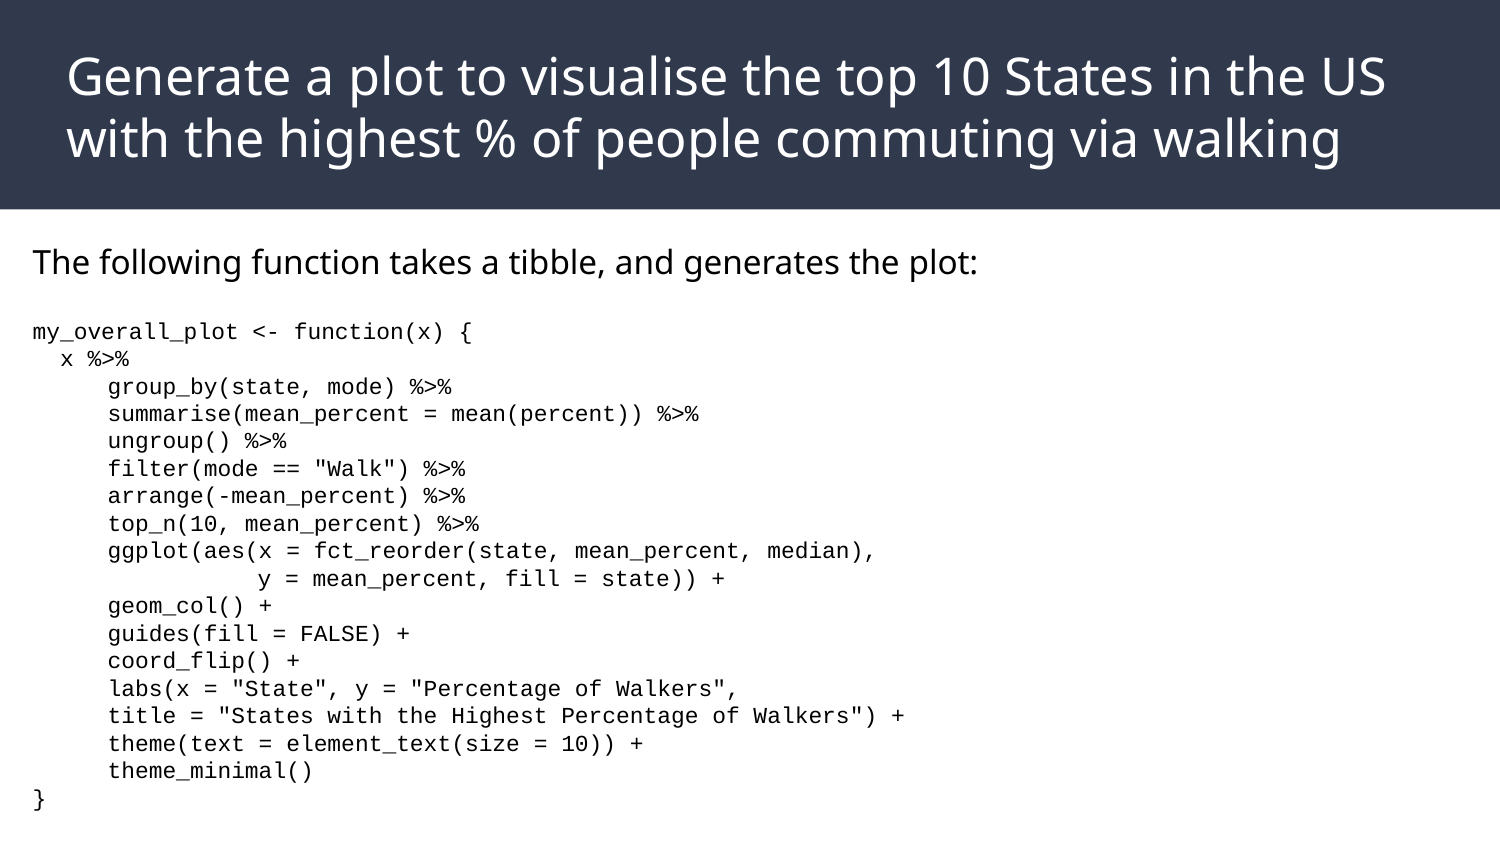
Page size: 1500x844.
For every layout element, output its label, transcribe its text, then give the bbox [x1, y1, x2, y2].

text_box The following function takes a tibble, and generates the plot: my_overall_plot <- function(x) { x %>% group_by(state, mode) %>% summarise(mean_percent = mean(percent)) %>% ungroup() %>% filter(mode == "Walk") %>% arrange(-mean_percent) %>% top_n(10, mean_percent) %>% ggplot(aes(x = fct_reorder(state, mean_percent, median), y = mean_percent, fill = state)) + geom_col() + guides(fill = FALSE) + coord_flip() + labs(x = "State", y = "Percentage of Walkers", title = "States with the Highest Percentage of Walkers") + theme(text = element_text(size = 10)) + theme_minimal() } [17, 226, 1480, 824]
title Generate a plot to visualise the top 10 States in the US with the highest % of people commuting via walking [51, 28, 1449, 131]
